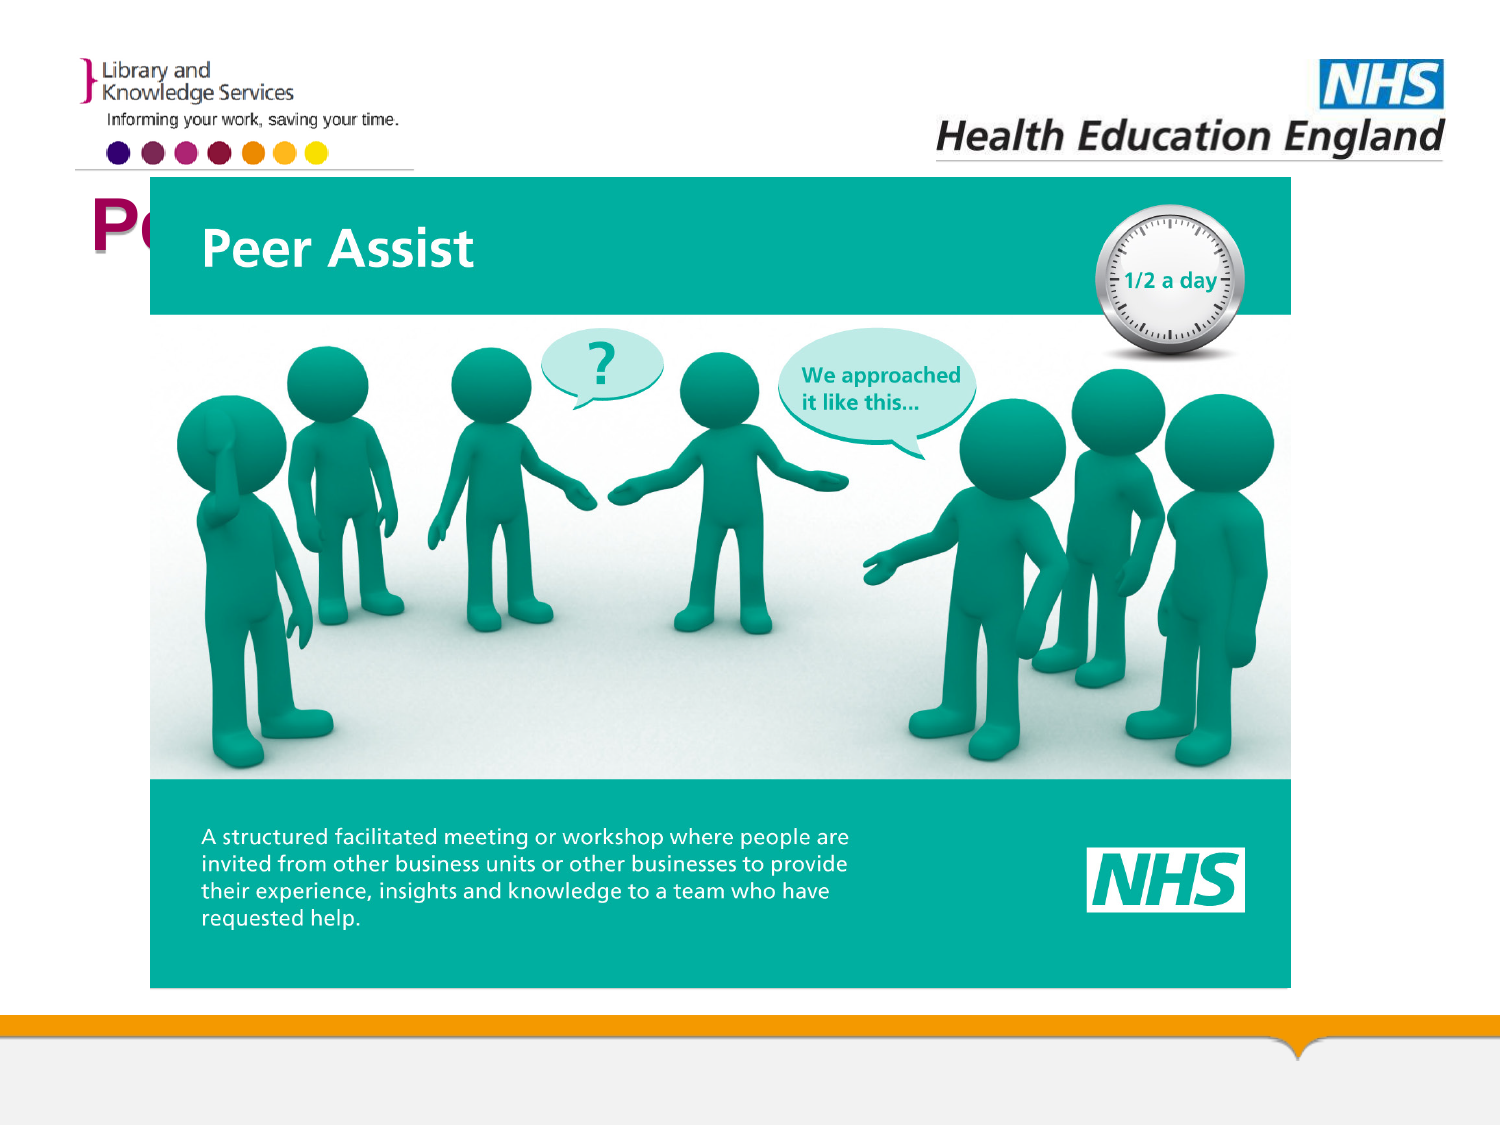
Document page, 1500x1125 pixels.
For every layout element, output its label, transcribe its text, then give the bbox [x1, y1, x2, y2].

picture [150, 177, 1291, 988]
title Peer assist [446, 27, 1500, 140]
picture [75, 54, 416, 169]
